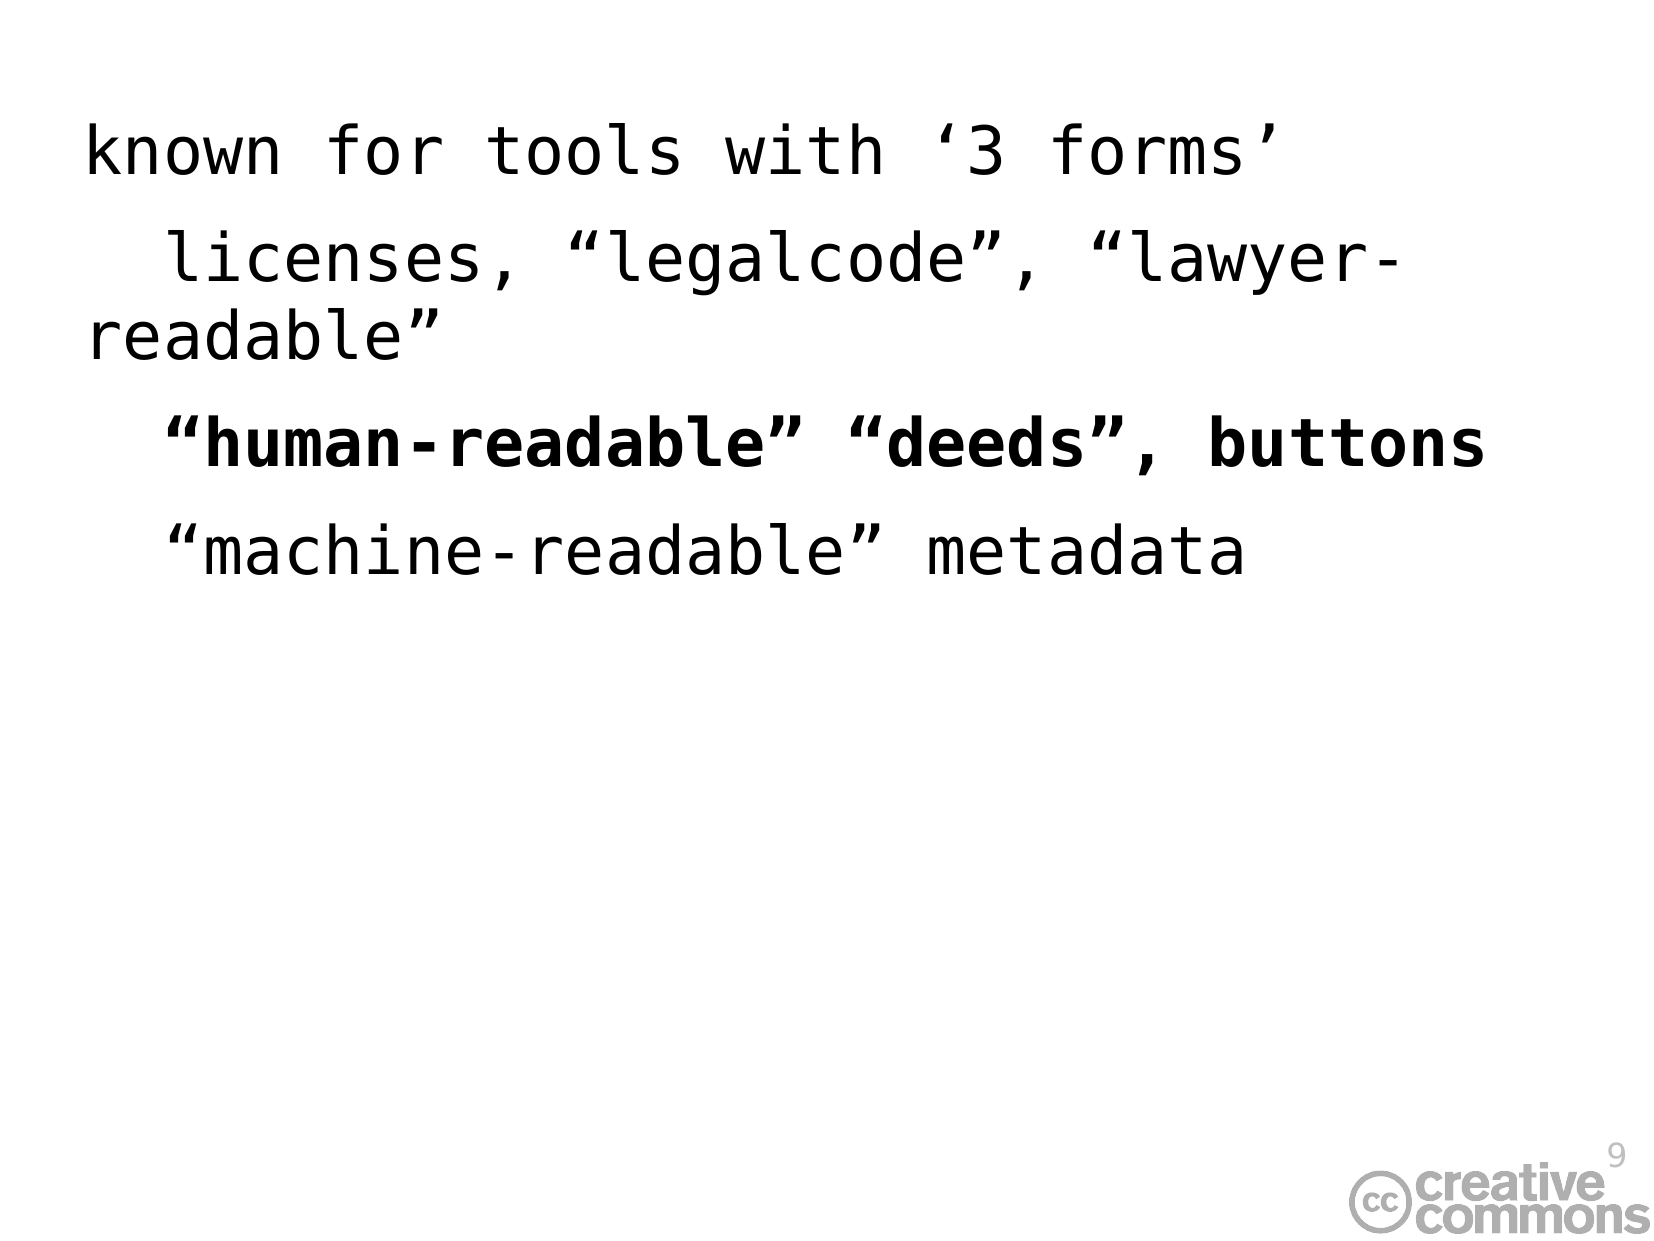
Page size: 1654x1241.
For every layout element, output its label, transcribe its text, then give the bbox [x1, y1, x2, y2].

picture [1349, 1162, 1650, 1234]
list known for tools with ‘3 forms’ licenses, “legalcode”, “lawyer-readable” “human-readable” “deeds”, buttons “machine-readable” metadata [82, 112, 1571, 1109]
